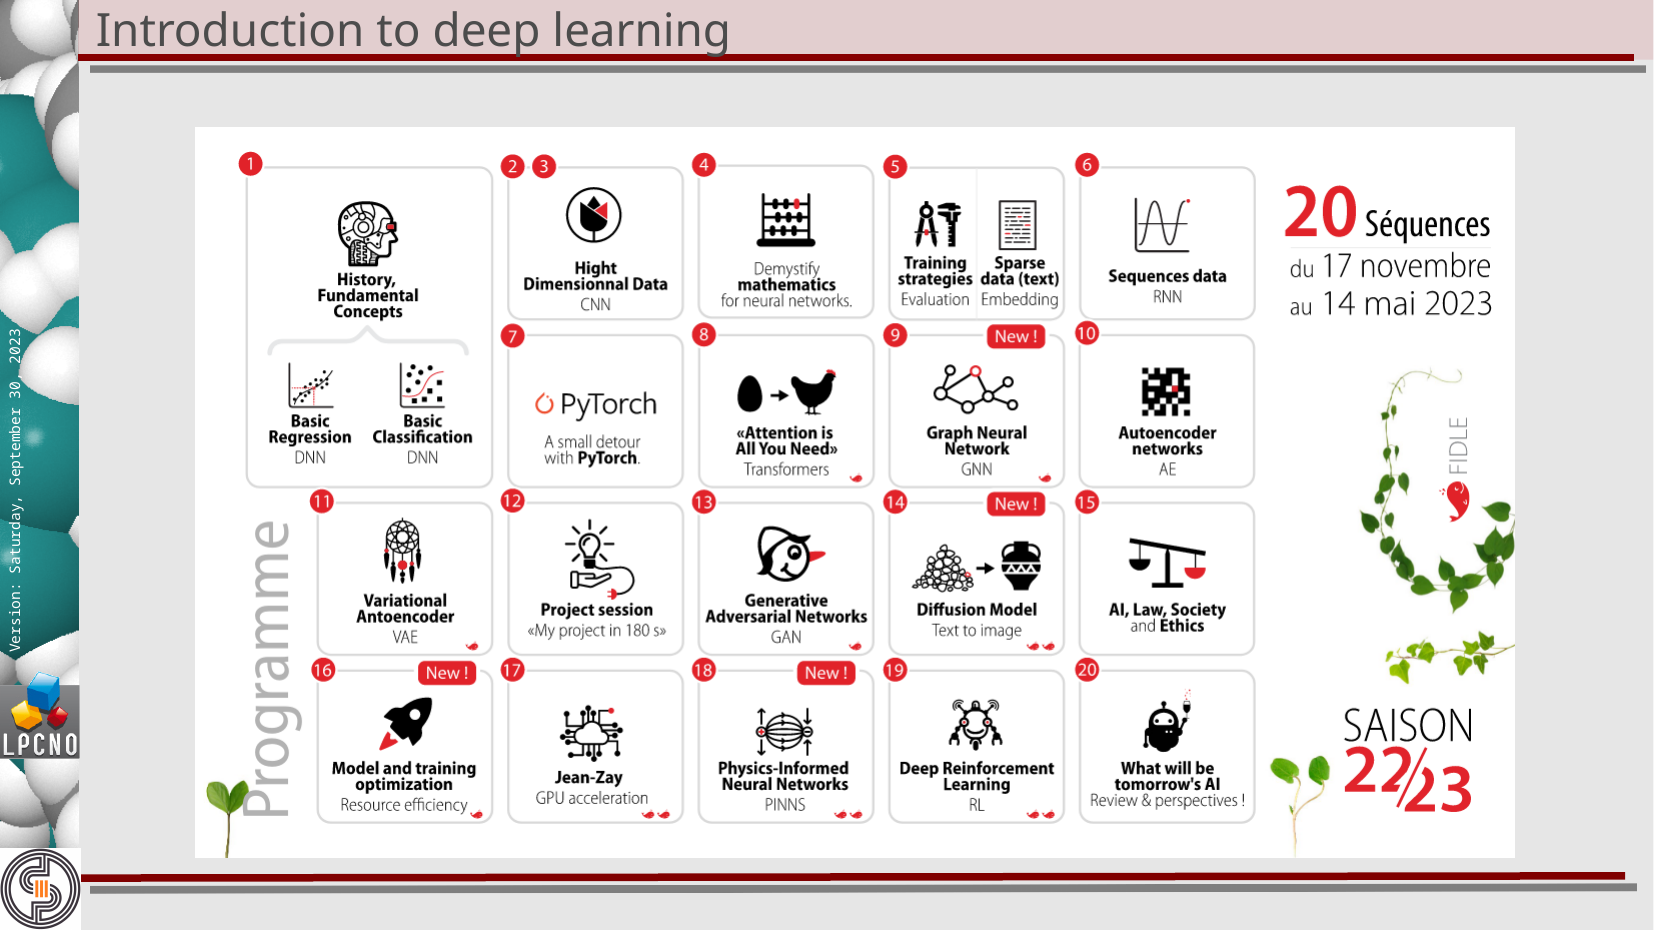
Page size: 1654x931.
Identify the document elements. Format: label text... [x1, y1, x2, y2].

picture [0, 0, 81, 930]
picture [195, 127, 1515, 858]
title Introduction to deep learning [78, 0, 1654, 58]
